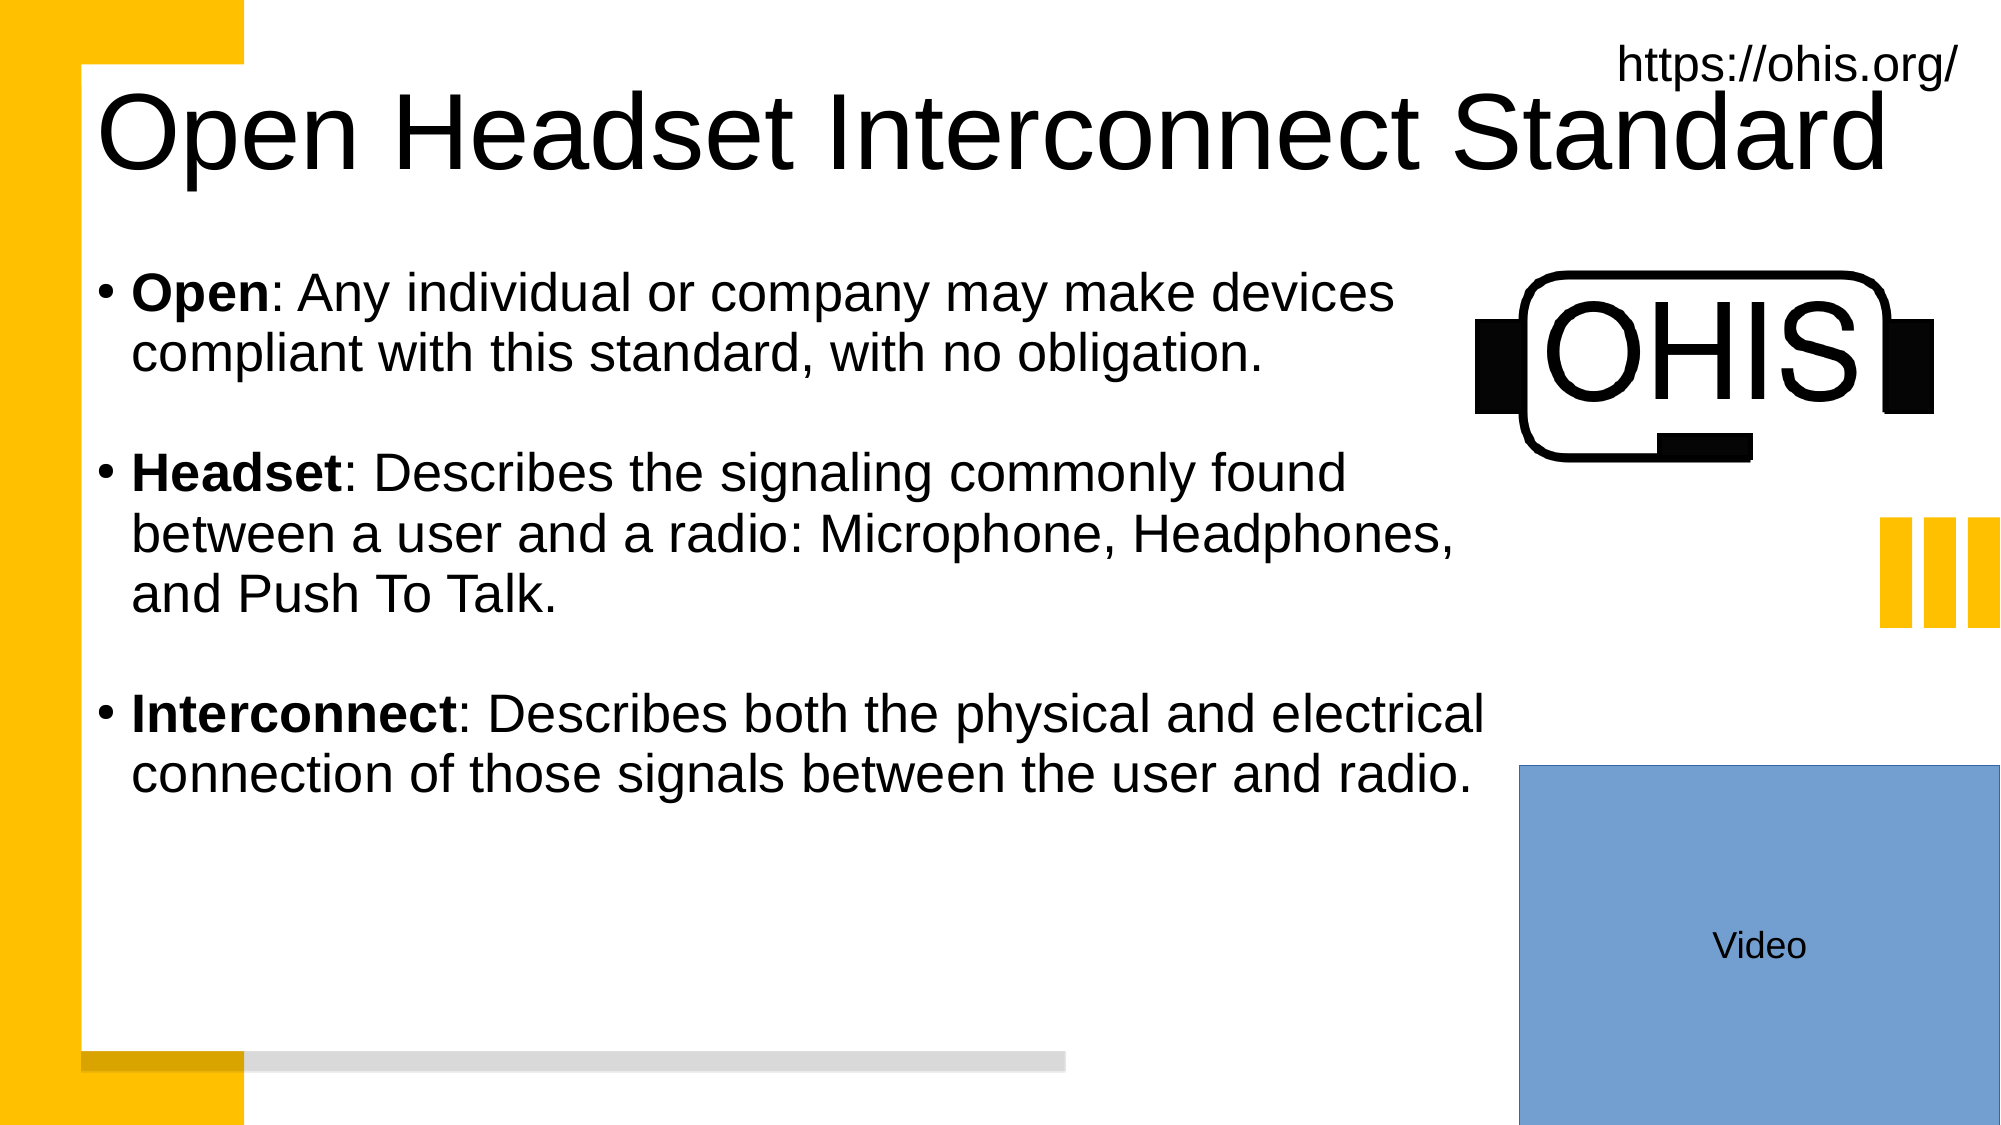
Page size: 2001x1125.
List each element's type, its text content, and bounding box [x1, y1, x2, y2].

text_box https://ohis.org/ [1590, 29, 1974, 105]
picture [1475, 268, 1934, 464]
text_box Open Headset Interconnect Standard [81, 64, 1921, 201]
text_box Open: Any individual or company may make devices compliant with this standard, with no obligation. Headset: Describes the signaling commonly found between a user and a radio: Microphone, Headphones, and Push To Talk. Interconnect: Describes both the physical and electrical connection of those signals between the user and radio. [81, 254, 1516, 1036]
text_box [0, 0, 2000, 1125]
text_box Video [1519, 765, 2000, 1125]
